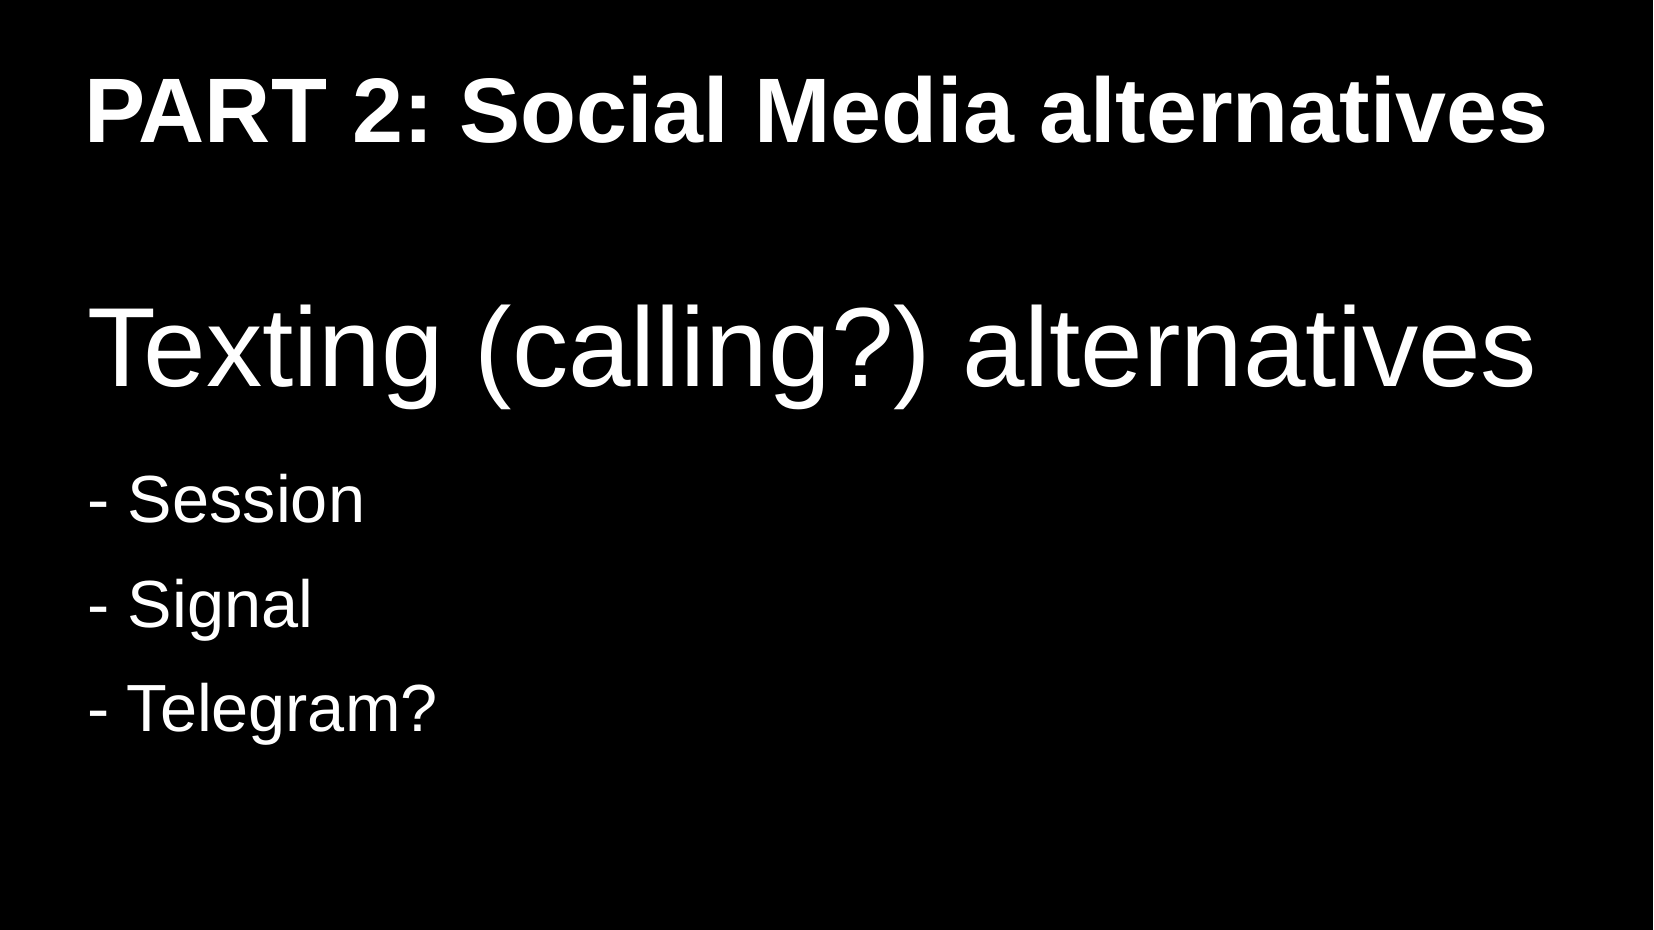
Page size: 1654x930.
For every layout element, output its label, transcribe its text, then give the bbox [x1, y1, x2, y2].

title PART 2: Social Media alternatives [84, 56, 1561, 166]
list Texting (calling?) alternatives [87, 285, 1573, 447]
list - Session - Signal - Telegram? [87, 462, 1573, 852]
